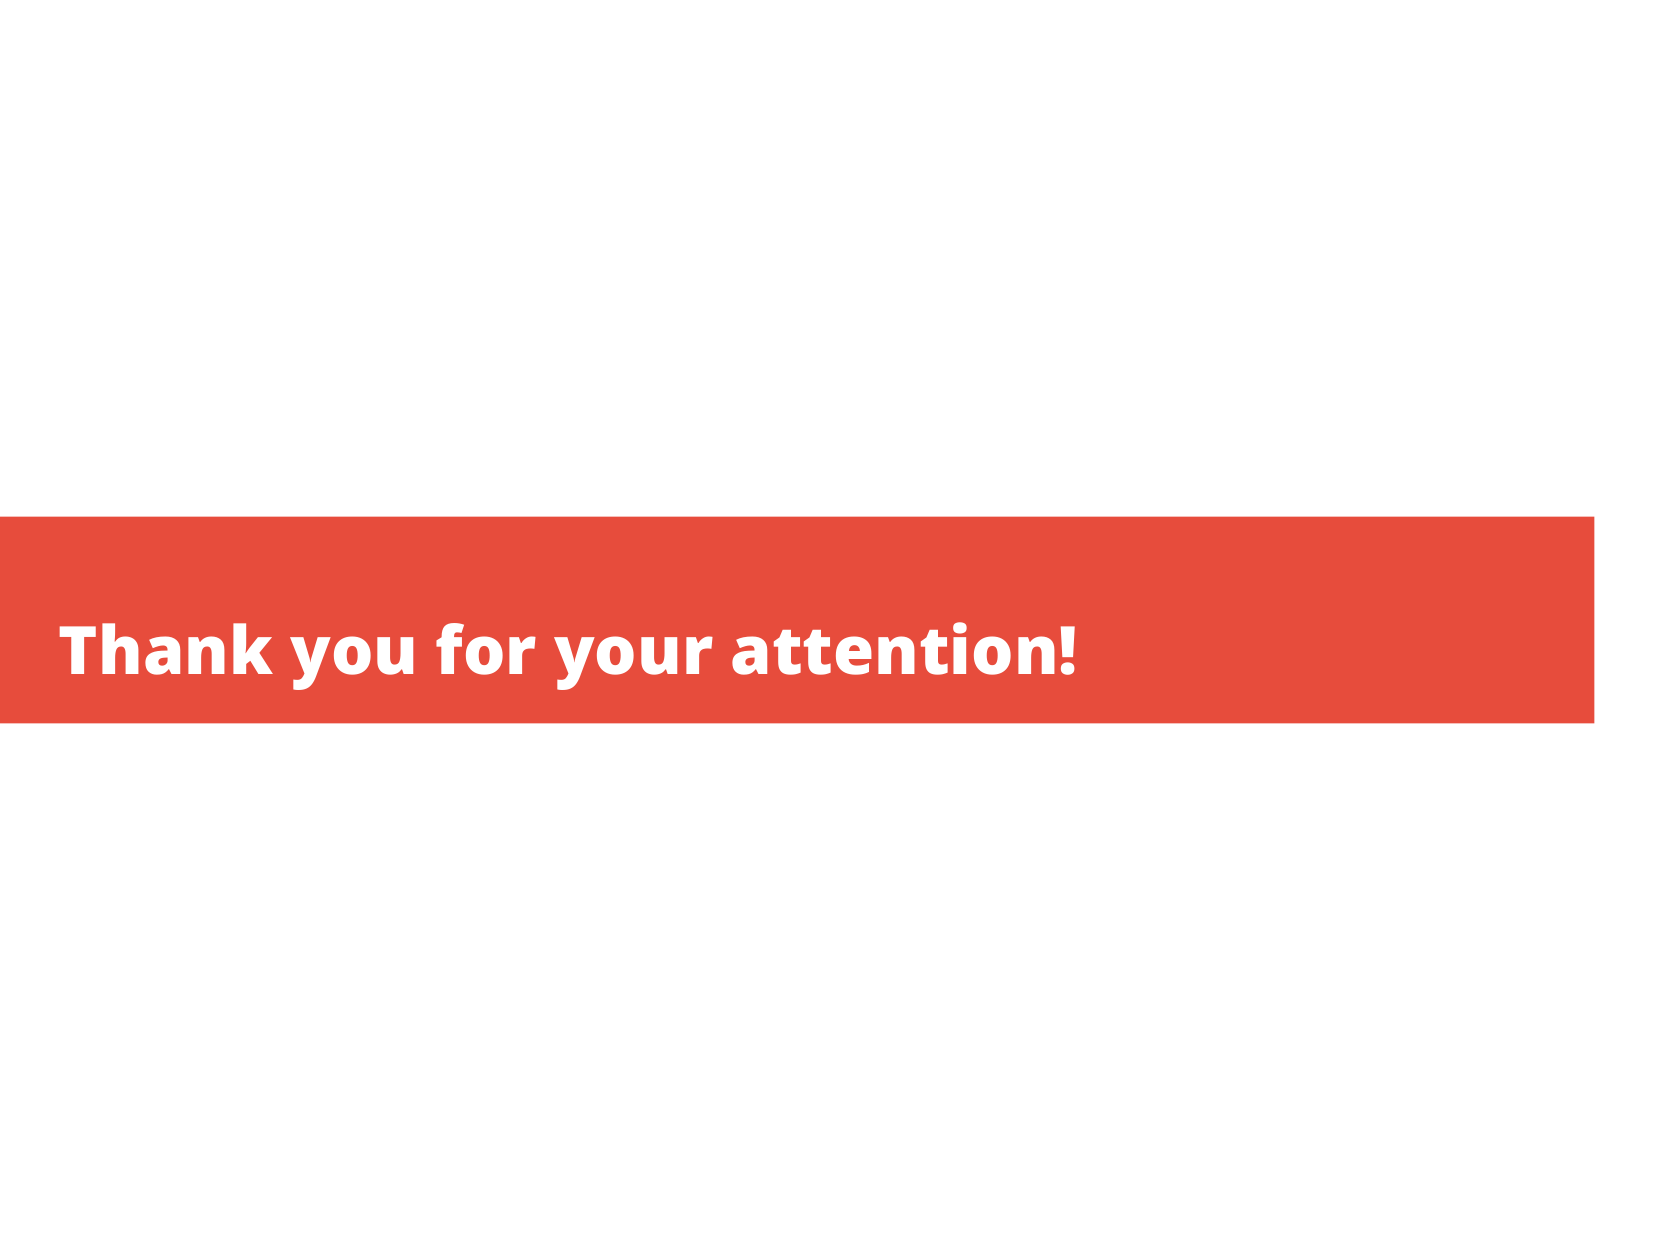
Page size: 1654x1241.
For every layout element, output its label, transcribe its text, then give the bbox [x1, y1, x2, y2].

title Thank you for your attention! [59, 546, 1595, 694]
